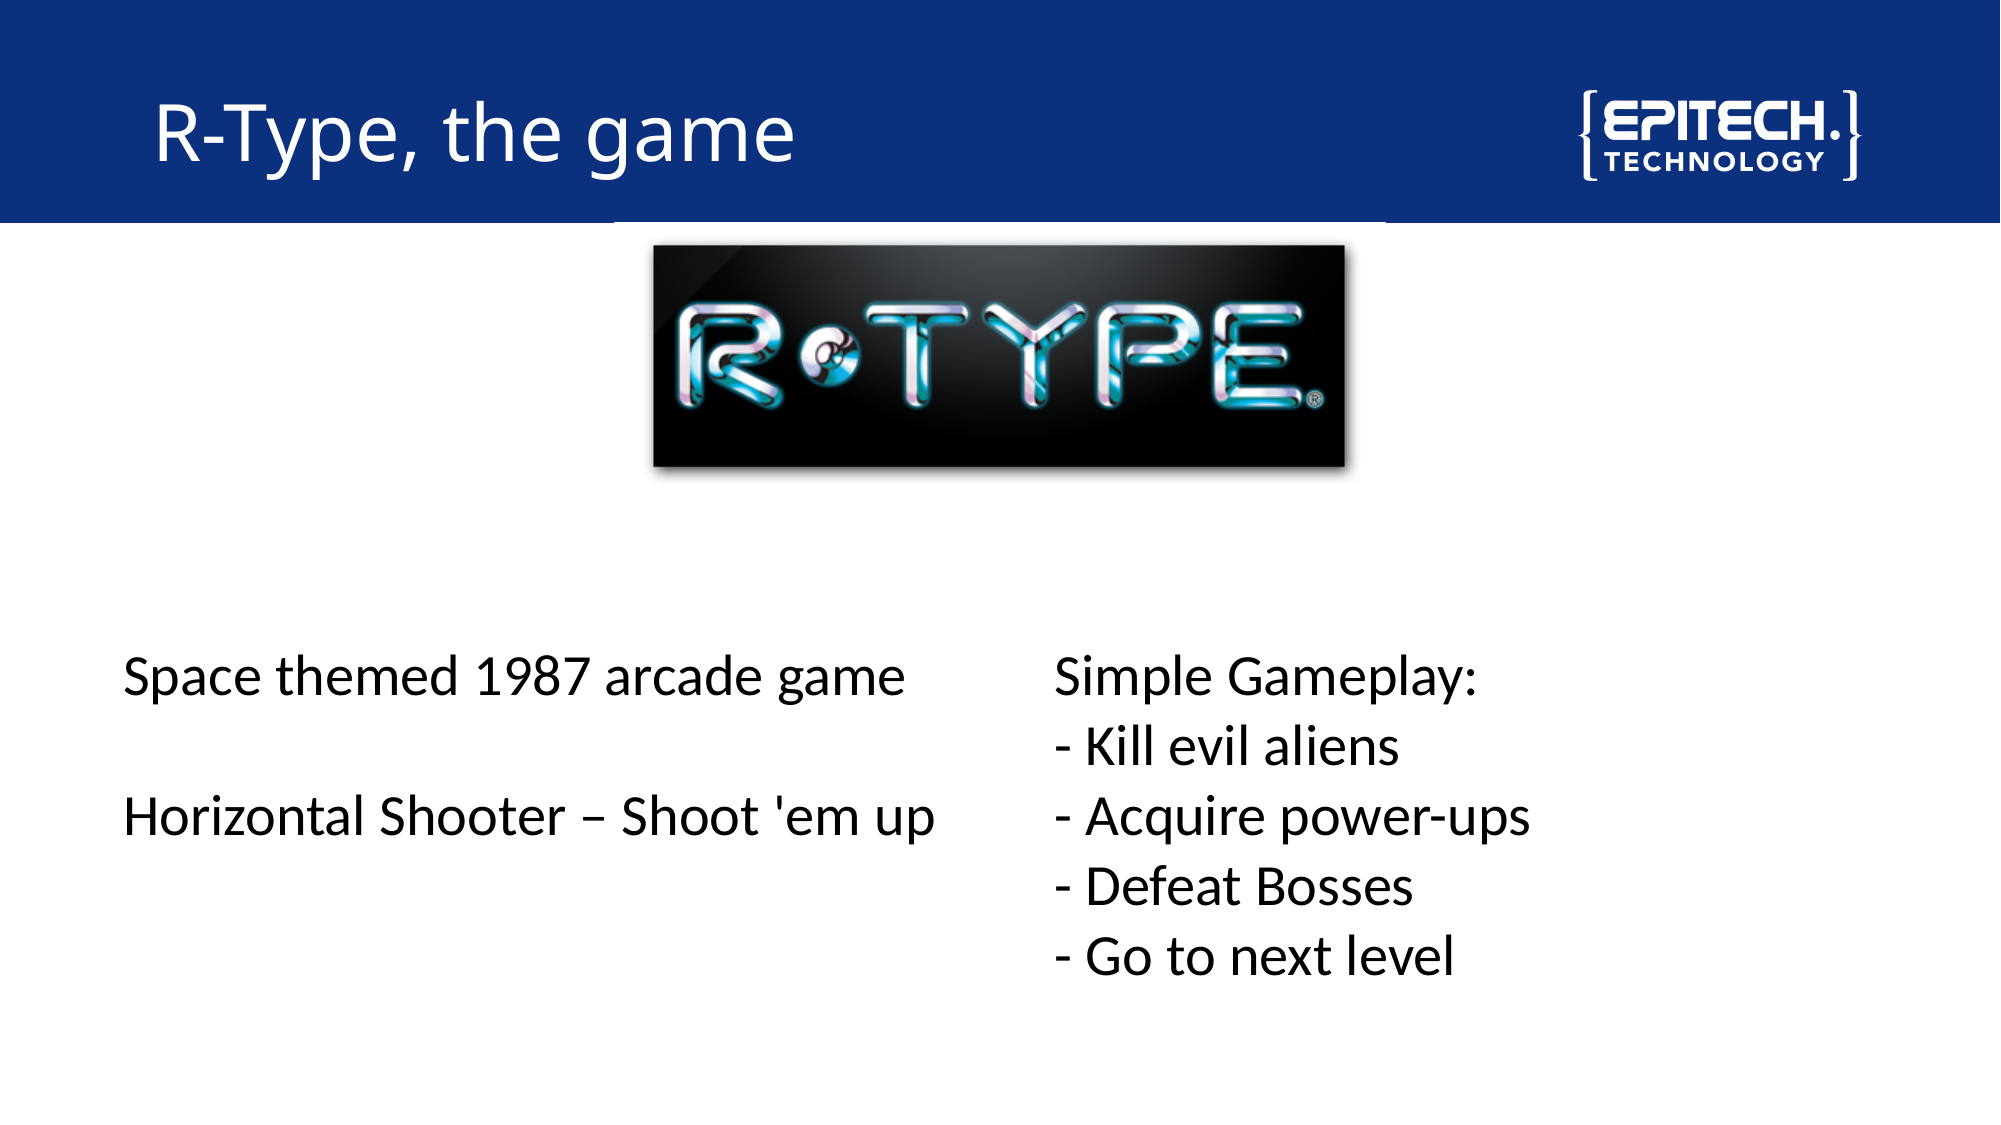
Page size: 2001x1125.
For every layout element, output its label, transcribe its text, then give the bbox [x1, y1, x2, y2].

picture [614, 222, 1386, 495]
title R-Type, the game [137, 59, 1863, 212]
text_box Space themed 1987 arcade game Horizontal Shooter – Shoot 'em up [108, 629, 962, 857]
text_box Simple Gameplay: - Kill evil aliens - Acquire power-ups - Defeat Bosses - Go to next level [1039, 629, 1892, 999]
